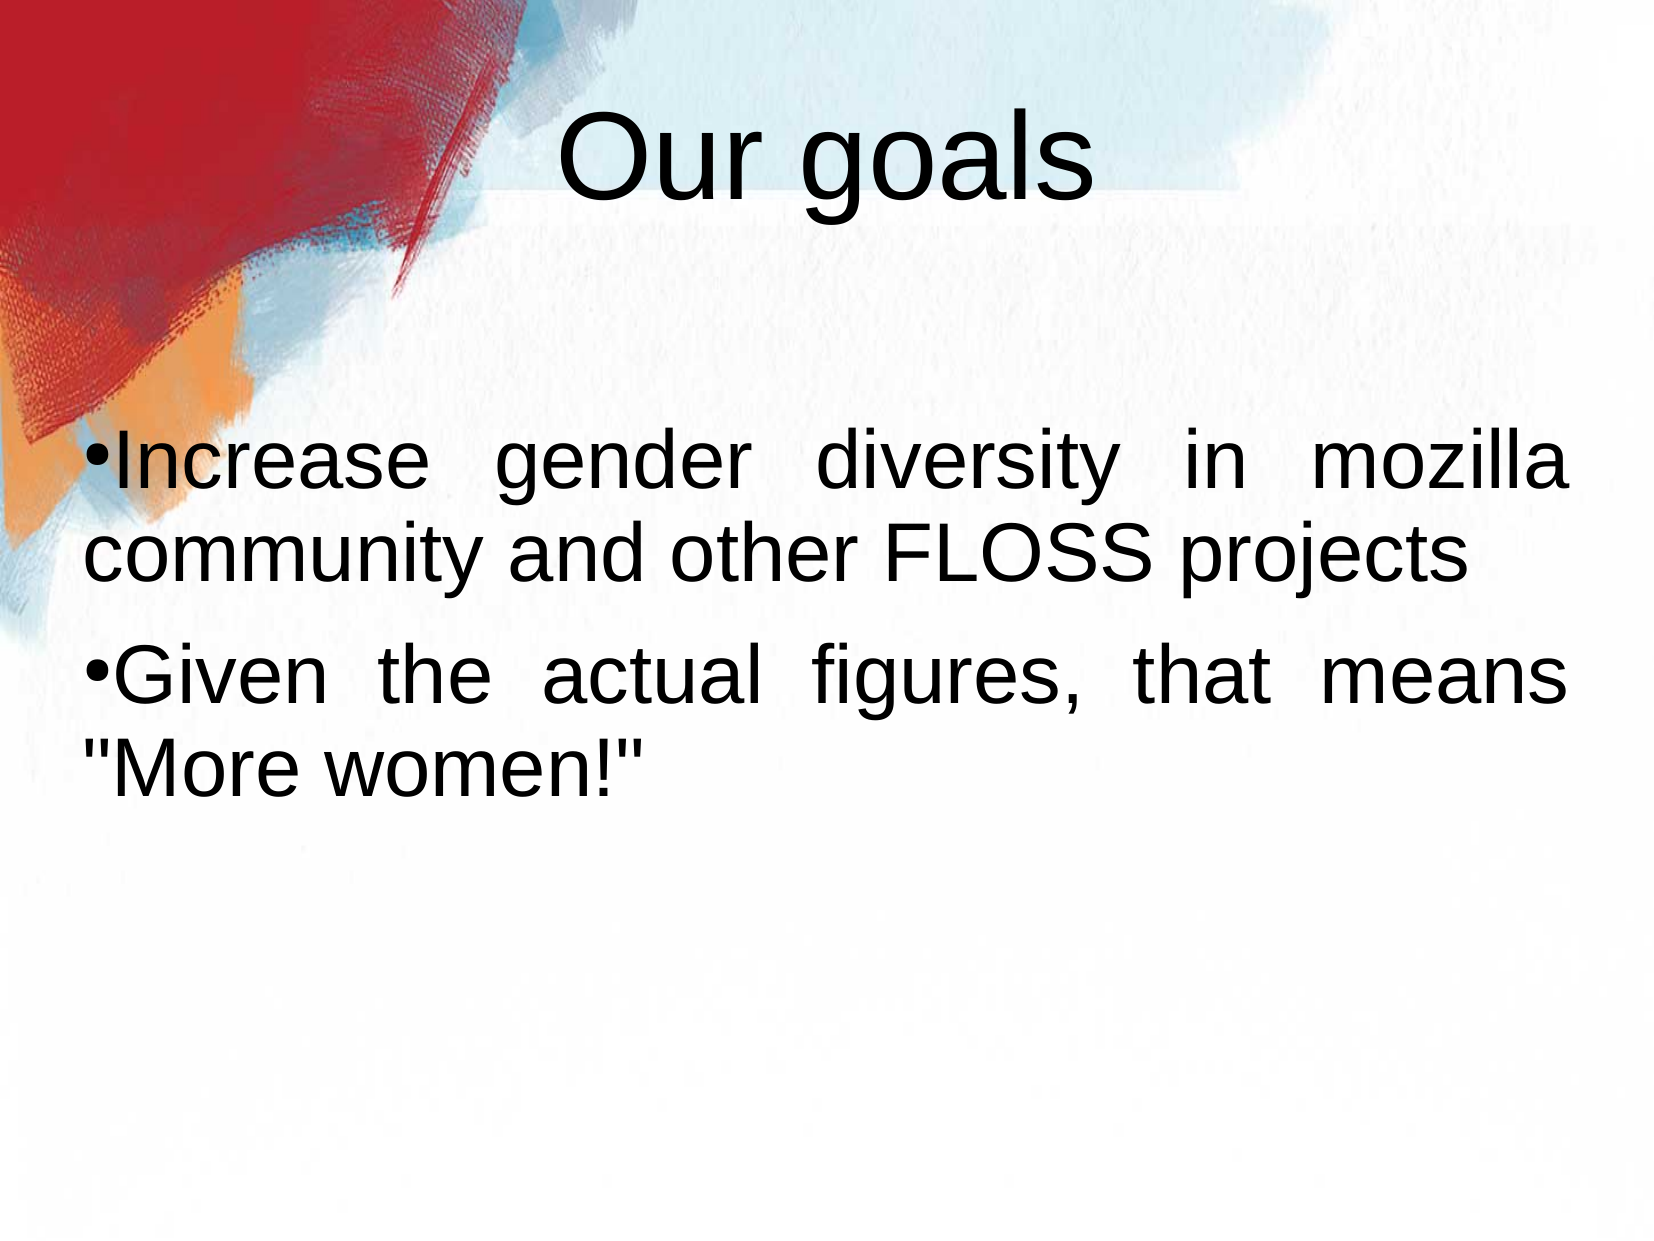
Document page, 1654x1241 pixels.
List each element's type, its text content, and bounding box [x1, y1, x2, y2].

list Increase gender diversity in mozilla community and other FLOSS projects Given the actual figures, that means "More women!" [82, 408, 1571, 1128]
title Our goals [82, 49, 1571, 257]
picture [0, 0, 1654, 1241]
